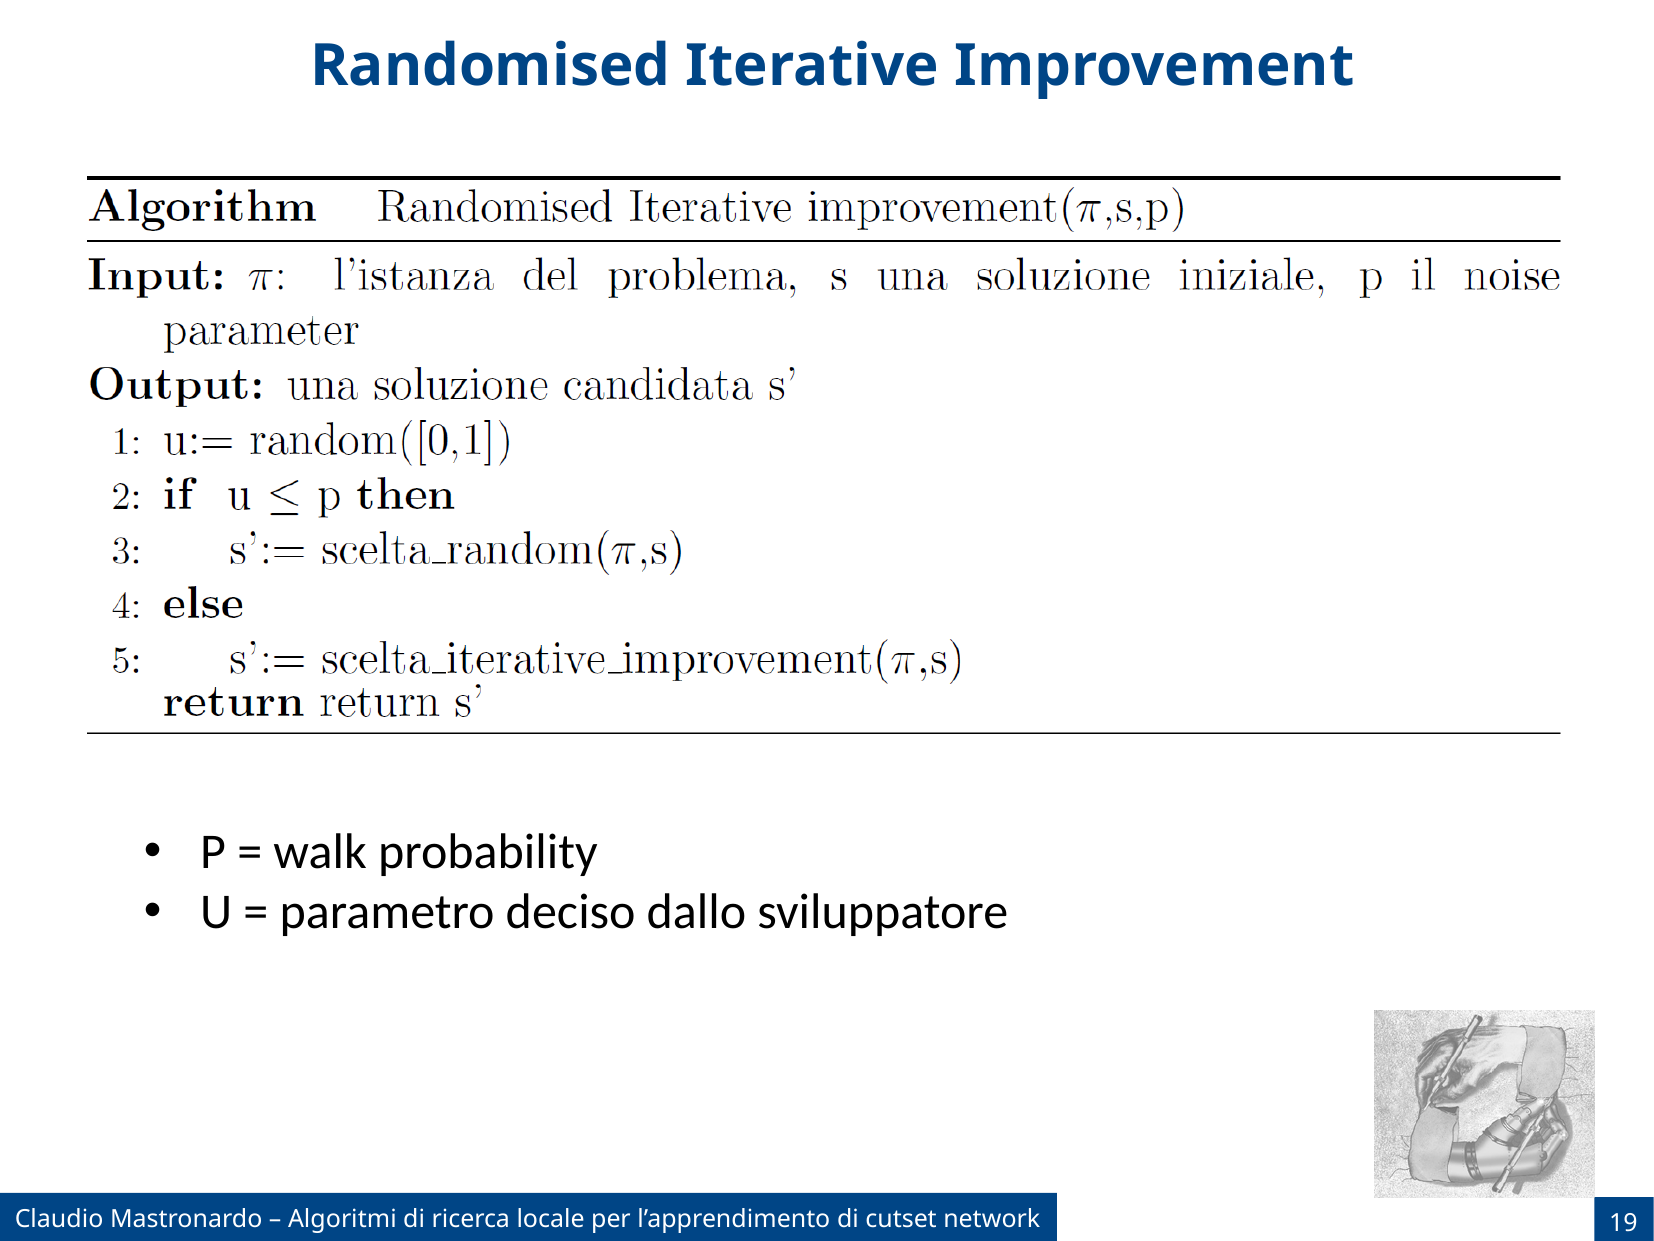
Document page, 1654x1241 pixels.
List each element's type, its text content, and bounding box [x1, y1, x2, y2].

chart [80, 166, 1586, 752]
text_box P = walk probability U = parametro deciso dallo sviluppatore [128, 811, 1114, 948]
title Randomised Iterative Improvement [41, 17, 1625, 107]
